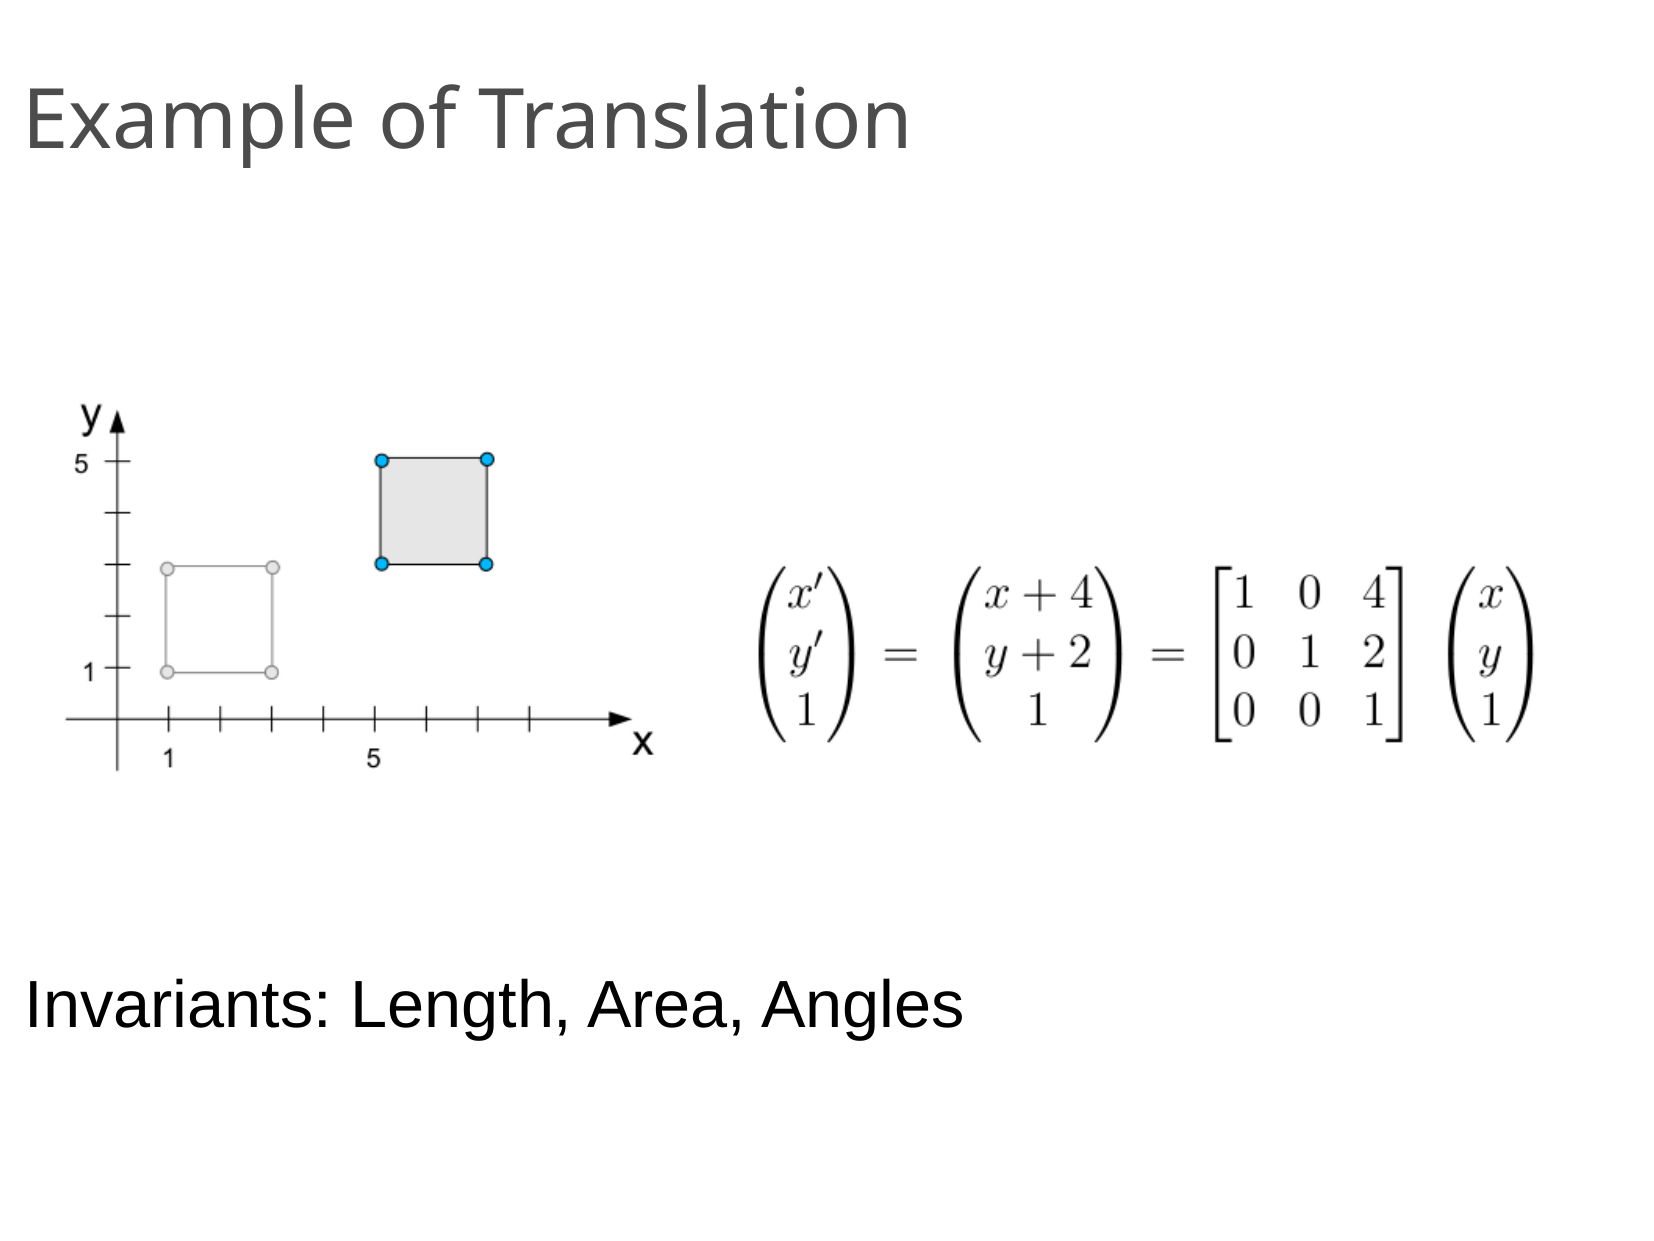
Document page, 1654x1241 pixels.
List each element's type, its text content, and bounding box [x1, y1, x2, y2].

title Example of Translation [22, 26, 1654, 205]
subtitle Invariants: Length, Area, Angles [25, 850, 1654, 1158]
picture [46, 376, 1539, 860]
